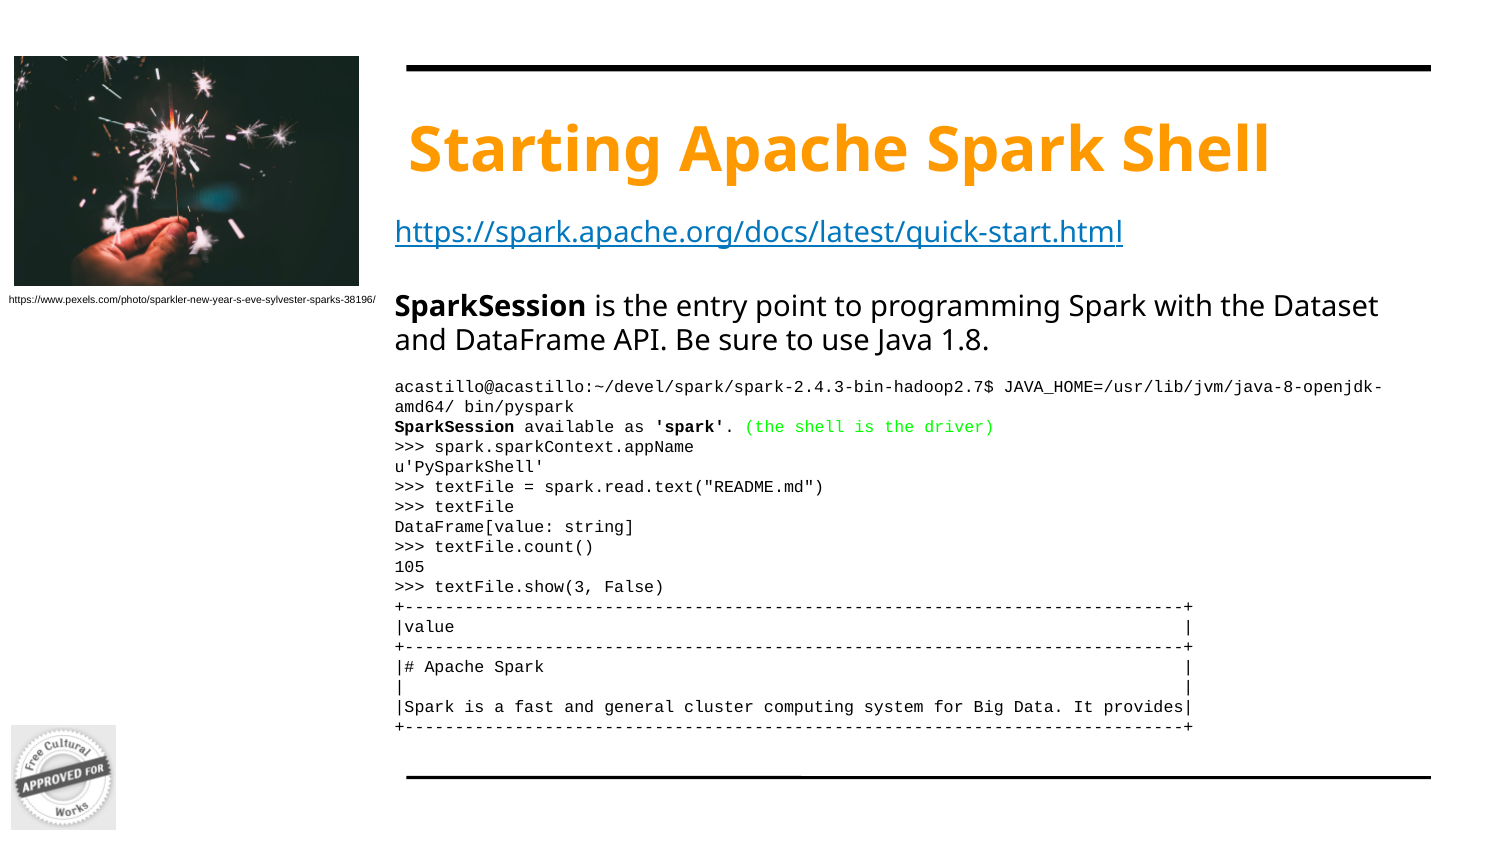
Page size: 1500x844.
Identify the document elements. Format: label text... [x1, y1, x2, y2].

text_box https://www.pexels.com/photo/sparkler-new-year-s-eve-sylvester-sparks-38196/ [0, 278, 401, 310]
text_box acastillo@acastillo:~/devel/spark/spark-2.4.3-bin-hadoop2.7$ JAVA_HOME=/usr/lib/jvm/java-8-openjdk-amd64/ bin/pyspark SparkSession available as 'spark'. (the shell is the driver) >>> spark.sparkContext.appName u'PySparkShell' >>> textFile = spark.read.text("README.md") >>> textFile DataFrame[value: string] >>> textFile.count() 105 >>> textFile.show(3, False) +------------------------------------------------------------------------------+ |value | +------------------------------------------------------------------------------+ |# Apache Spark | | | |Spark is a fast and general cluster computing system for Big Data. It provides| +------------------------------------------------------------------------------+ [379, 361, 1407, 791]
title Starting Apache Spark Shell [393, 94, 1431, 199]
list https://spark.apache.org/docs/latest/quick-start.html SparkSession is the entry point to programming Spark with the Dataset and DataFrame API. Be sure to use Java 1.8. [379, 198, 1417, 355]
picture [11, 725, 116, 830]
picture [14, 56, 359, 278]
